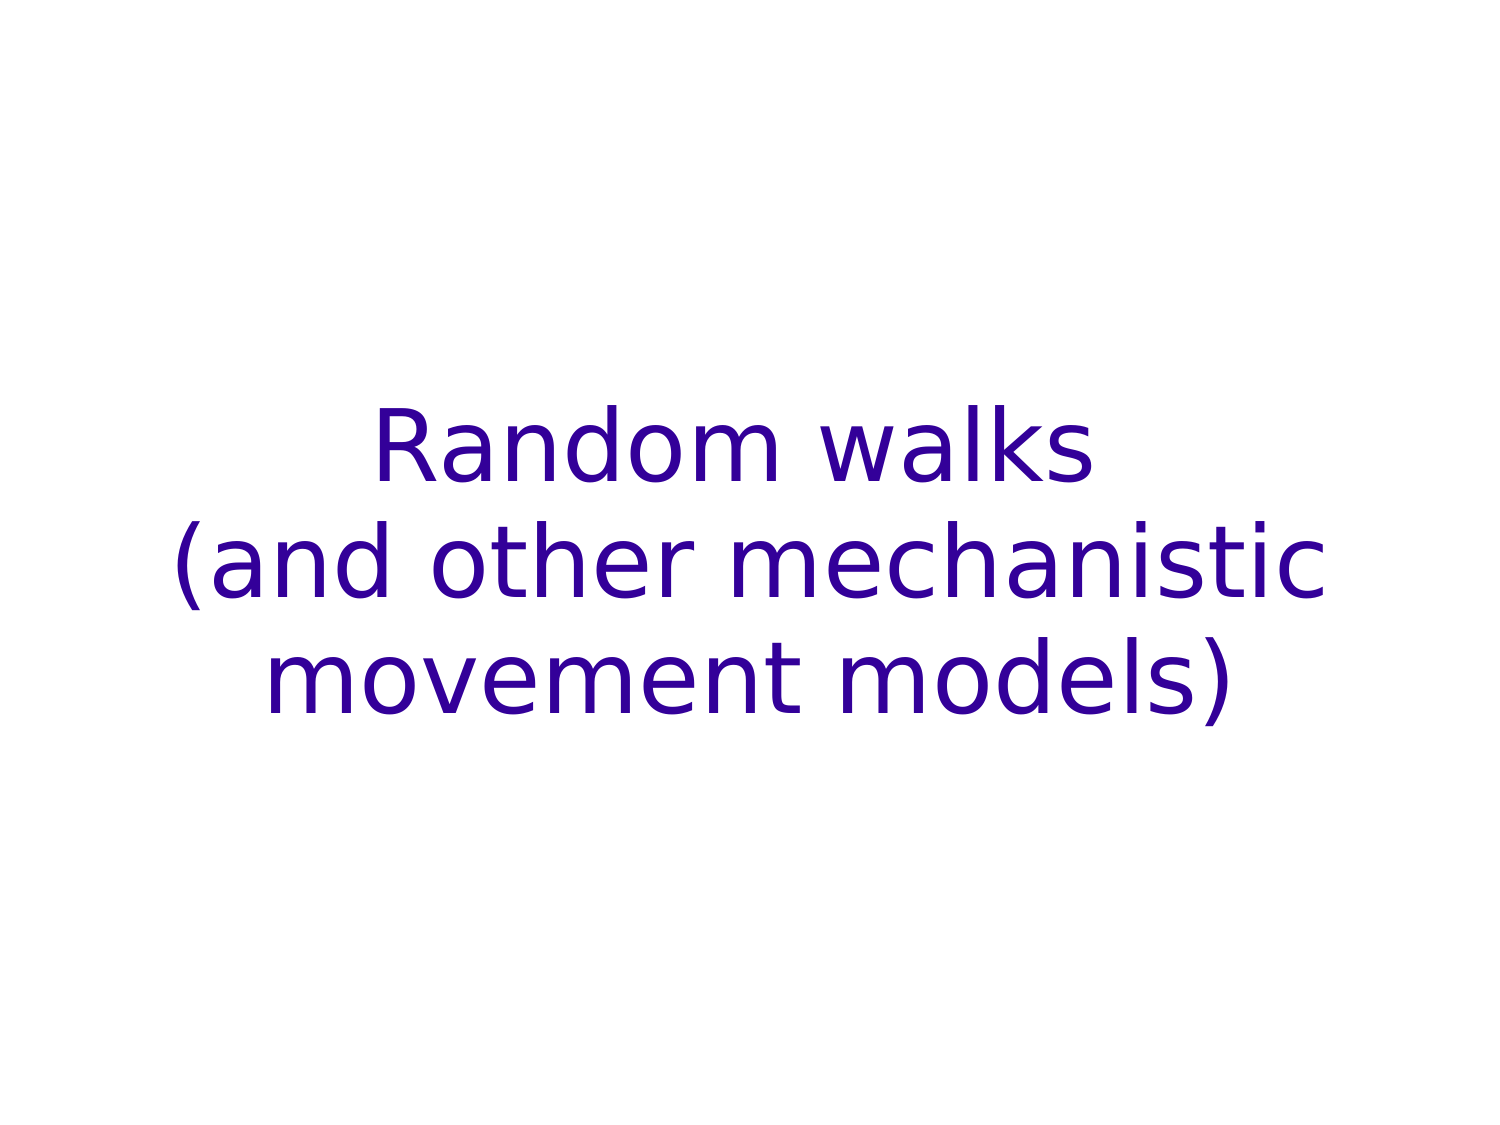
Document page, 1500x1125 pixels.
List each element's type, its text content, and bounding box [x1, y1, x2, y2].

title Random walks (and other mechanistic movement models) [168, 318, 1332, 807]
